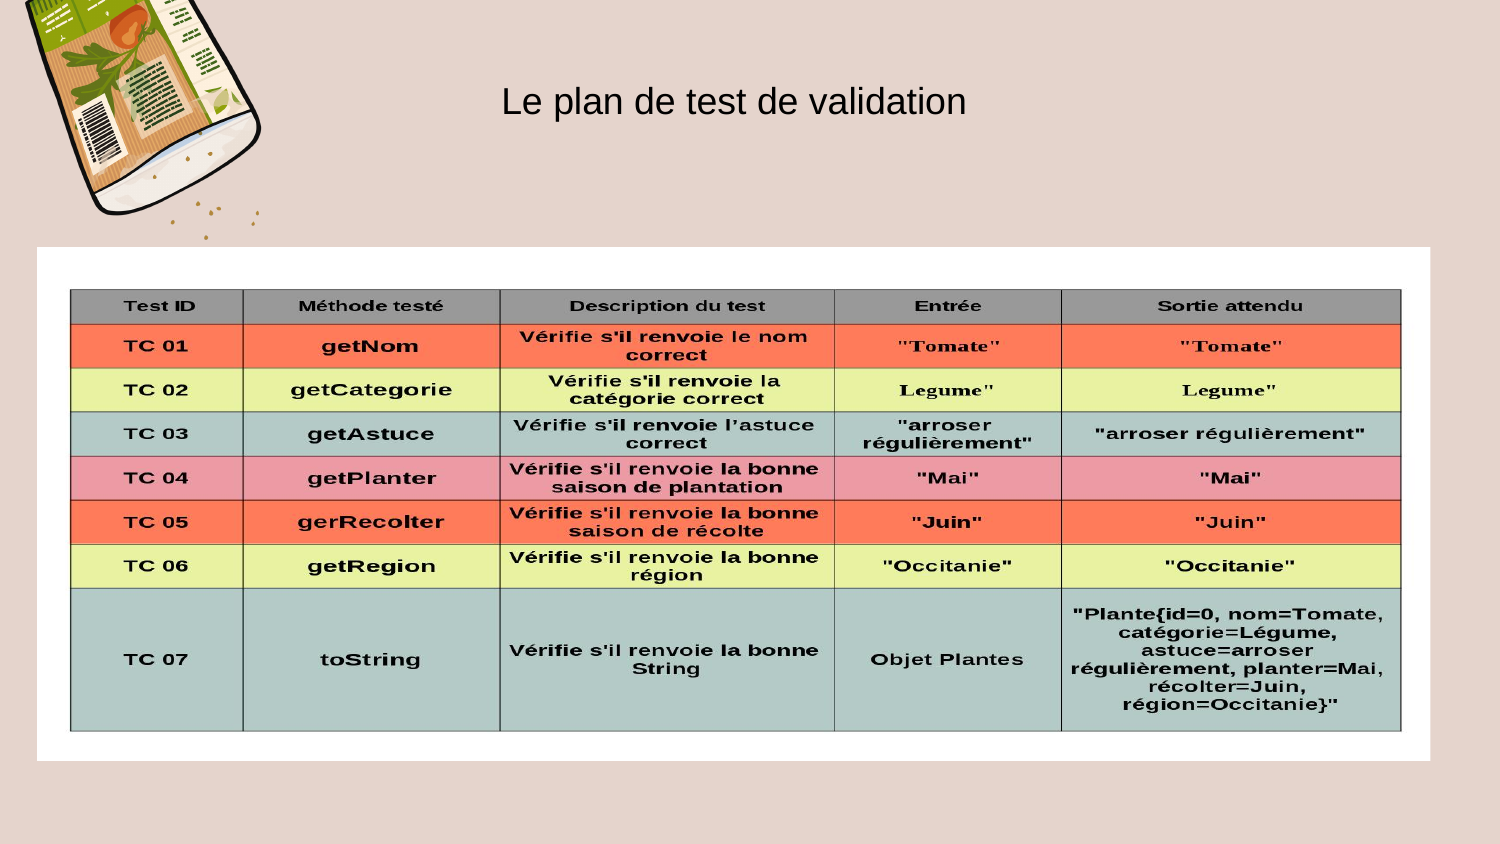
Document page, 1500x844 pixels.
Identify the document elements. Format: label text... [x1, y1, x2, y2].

text_box Le plan de test de validation [486, 62, 1014, 148]
picture [0, 0, 1431, 761]
